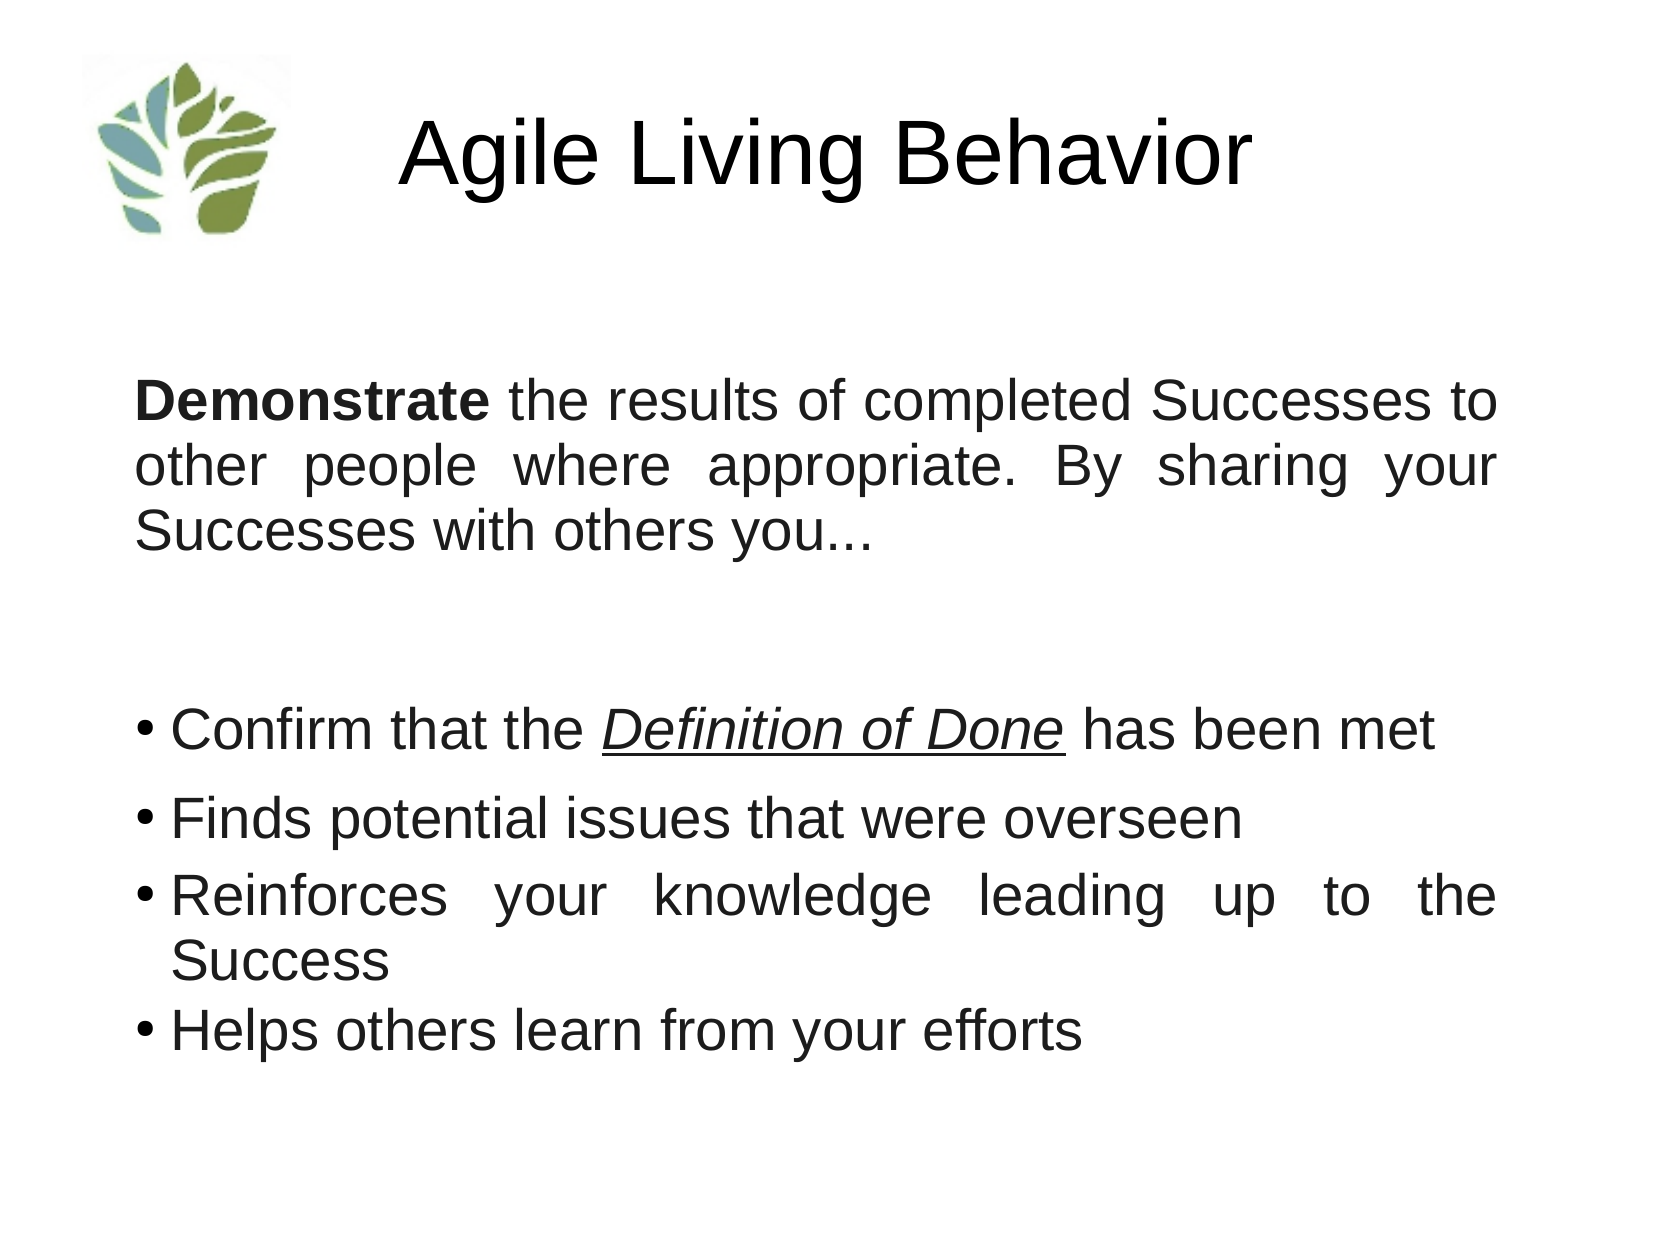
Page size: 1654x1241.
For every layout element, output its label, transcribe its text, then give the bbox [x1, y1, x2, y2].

picture [82, 49, 291, 258]
title Agile Living Behavior [291, 49, 1571, 257]
text_box Finds potential issues that were overseen [120, 778, 1516, 854]
text_box Confirm that the Definition of Done has been met [120, 689, 1516, 770]
text_box Demonstrate the results of completed Successes to other people where appropriate. By sharing your Successes with others you... [120, 360, 1516, 571]
text_box Reinforces your knowledge leading up to the Success [120, 854, 1516, 990]
text_box Helps others learn from your efforts [120, 990, 1516, 1071]
